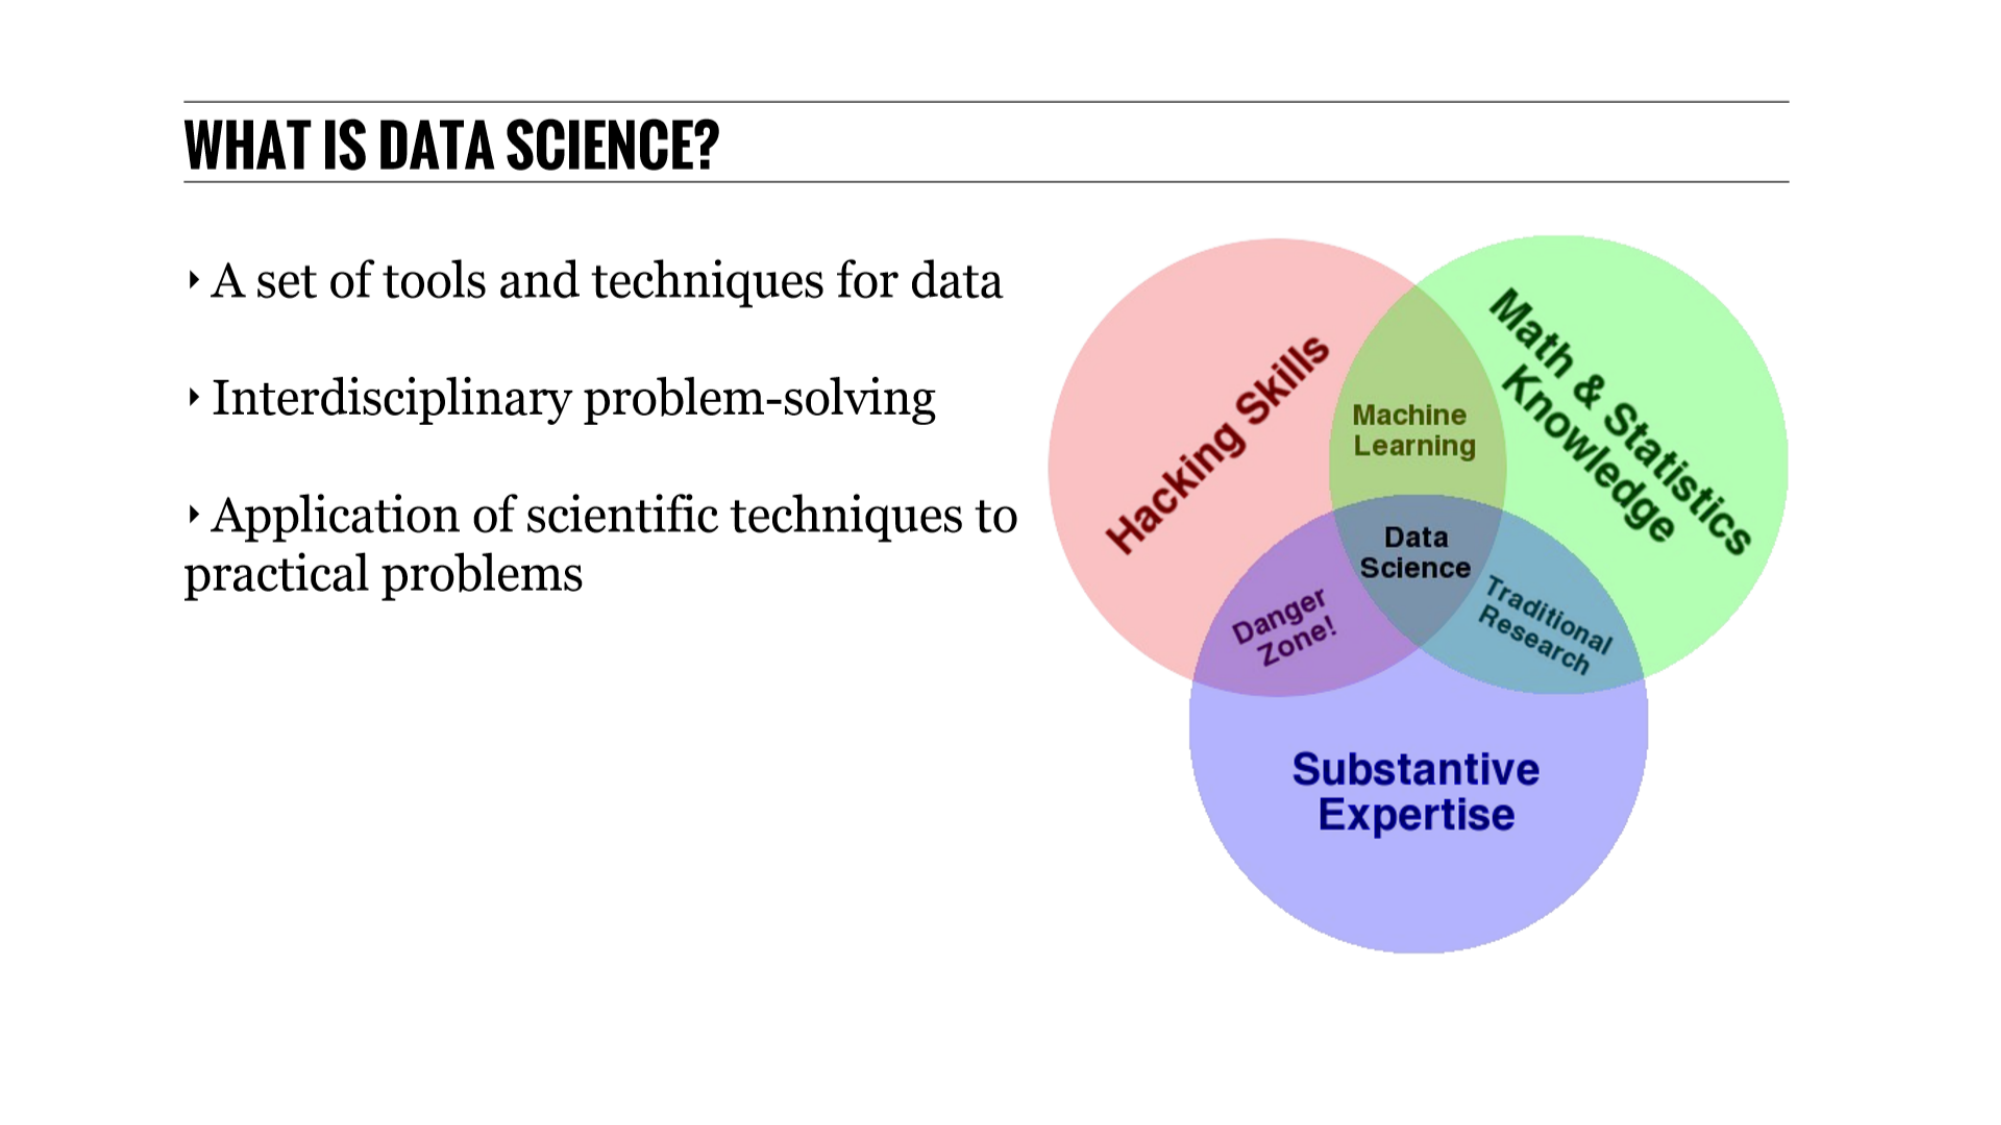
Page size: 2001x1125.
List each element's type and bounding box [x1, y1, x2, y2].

picture [147, 81, 1846, 991]
